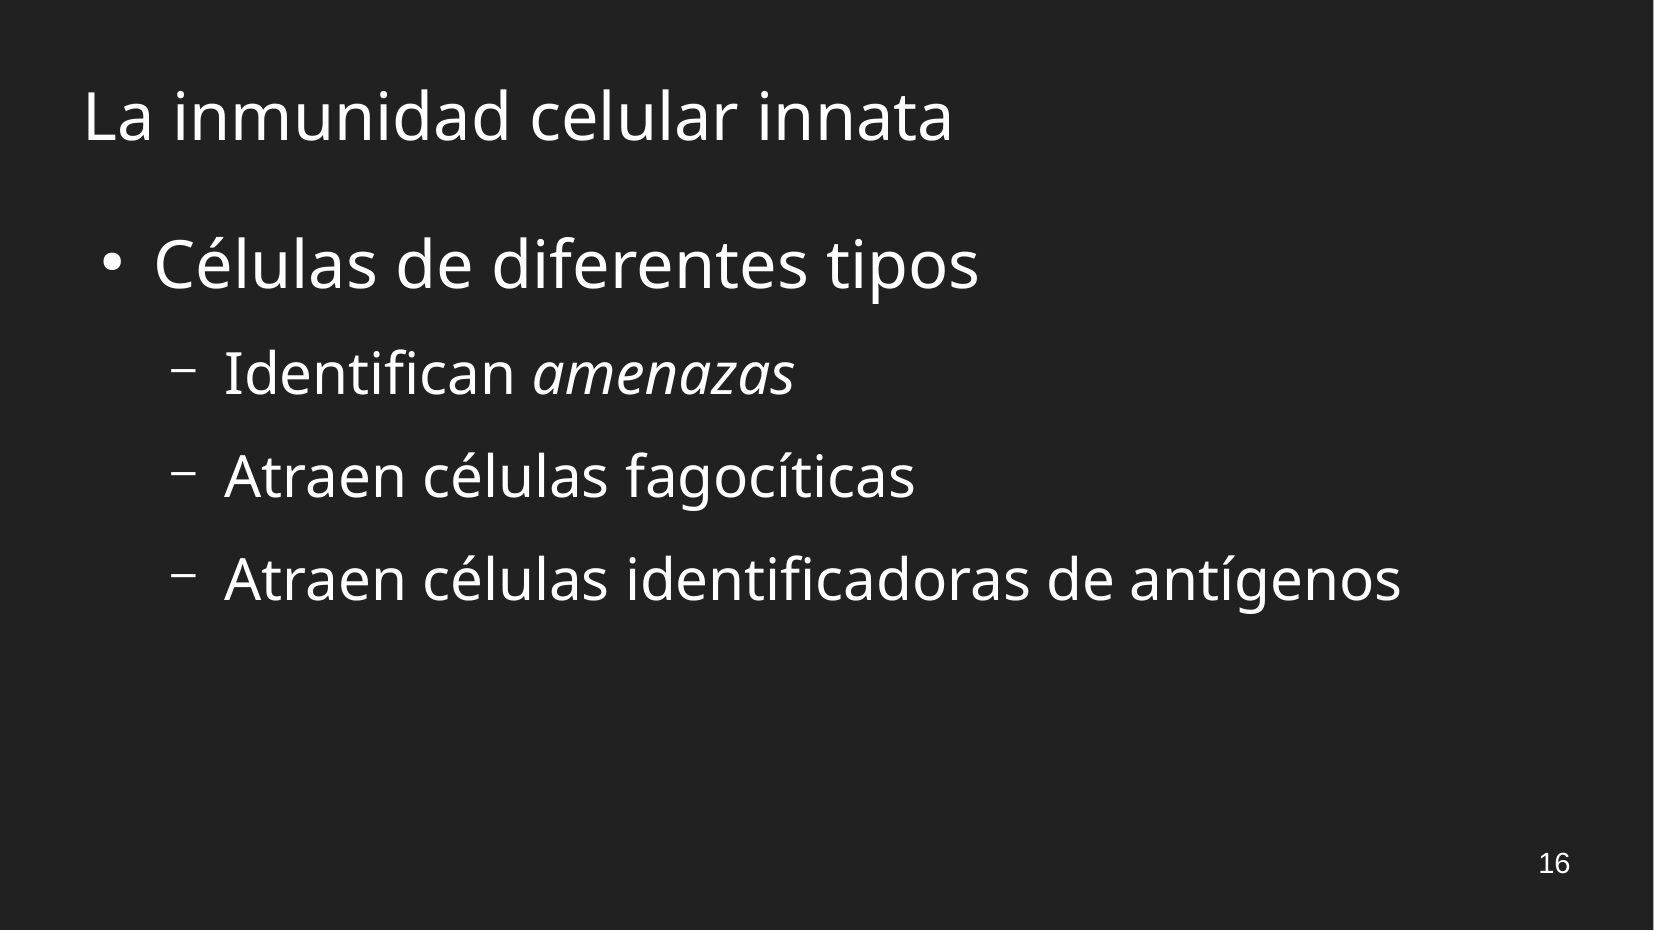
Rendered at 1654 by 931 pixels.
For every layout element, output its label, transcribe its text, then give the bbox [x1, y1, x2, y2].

list Células de diferentes tipos Identifican amenazas Atraen células fagocíticas Atraen células identificadoras de antígenos [82, 217, 1571, 758]
title La inmunidad celular innata [82, 37, 1571, 193]
